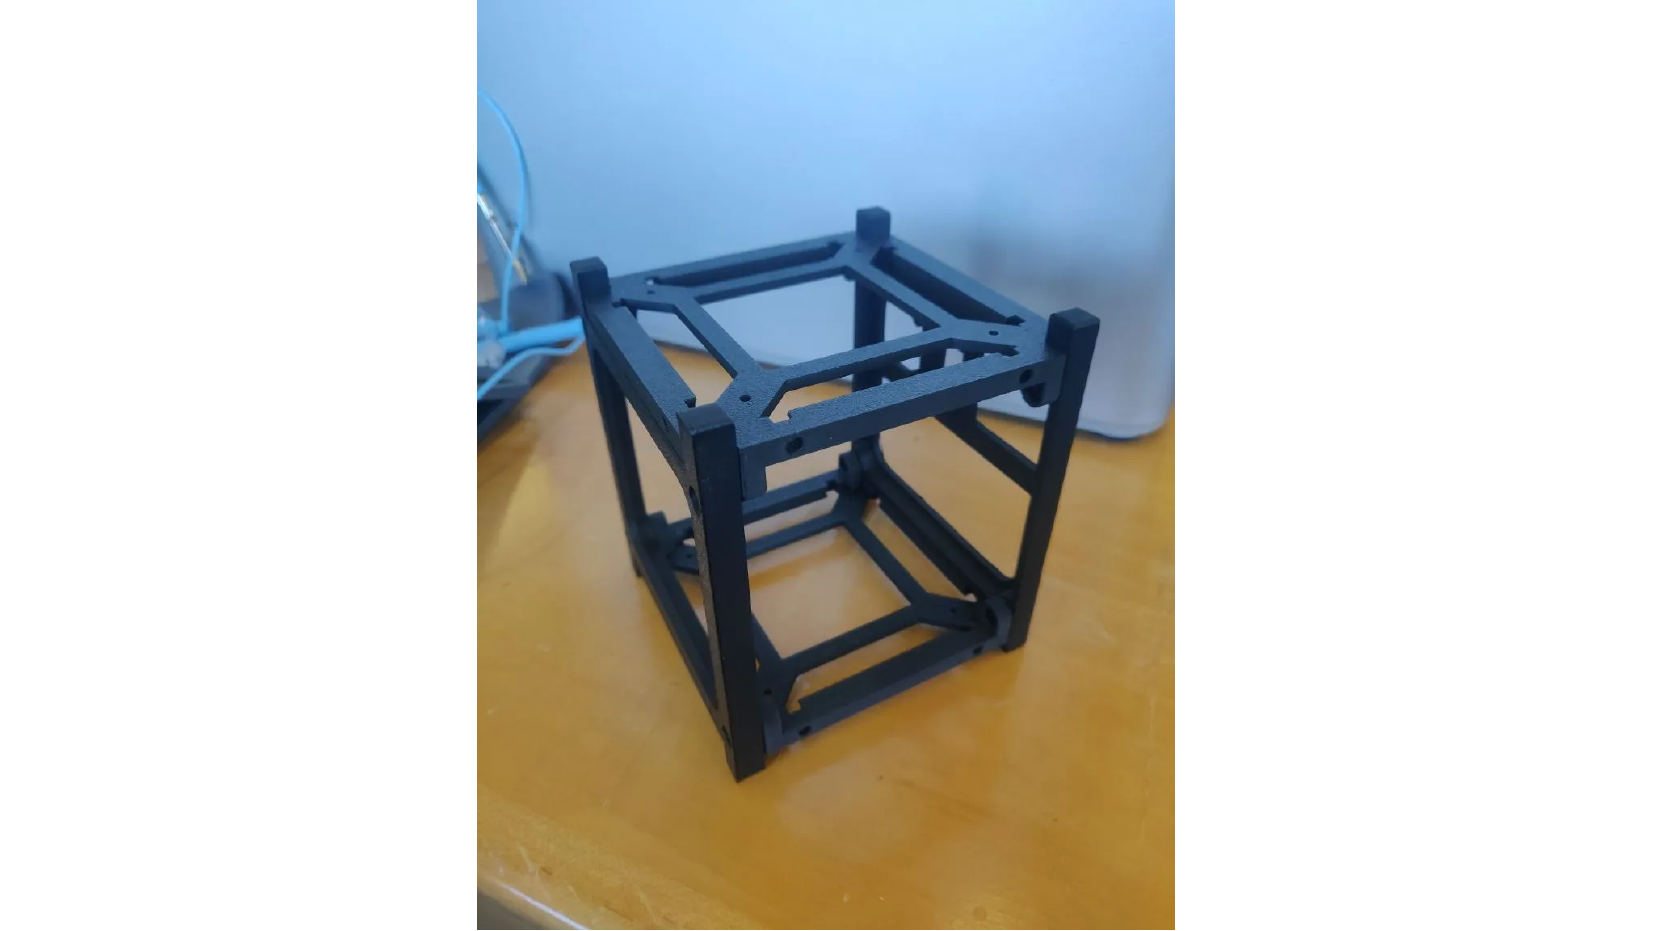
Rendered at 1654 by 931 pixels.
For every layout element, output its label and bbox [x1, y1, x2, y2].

picture [477, 0, 1175, 930]
